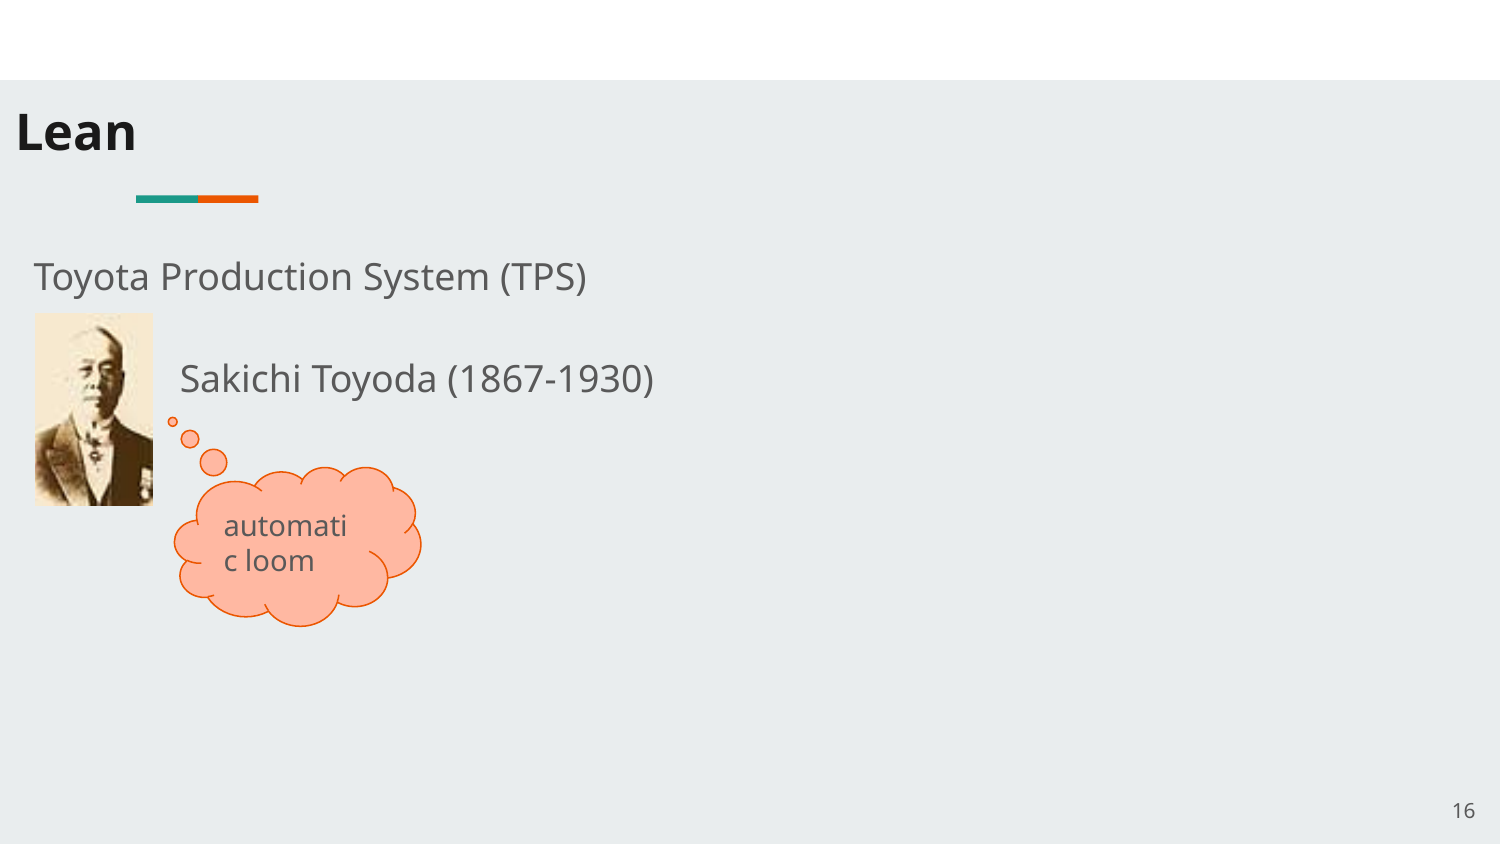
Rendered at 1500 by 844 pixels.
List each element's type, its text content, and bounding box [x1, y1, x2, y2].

slide_number <number> [1400, 779, 1491, 844]
text_box automatic loom [174, 467, 421, 627]
text_box automatic loom [181, 430, 199, 448]
title Lean [0, 80, 1101, 181]
subtitle Toyota Production System (TPS) Sakichi Toyoda (1867-1930) [18, 235, 1466, 787]
picture [35, 313, 153, 506]
text_box automatic loom [200, 449, 227, 476]
